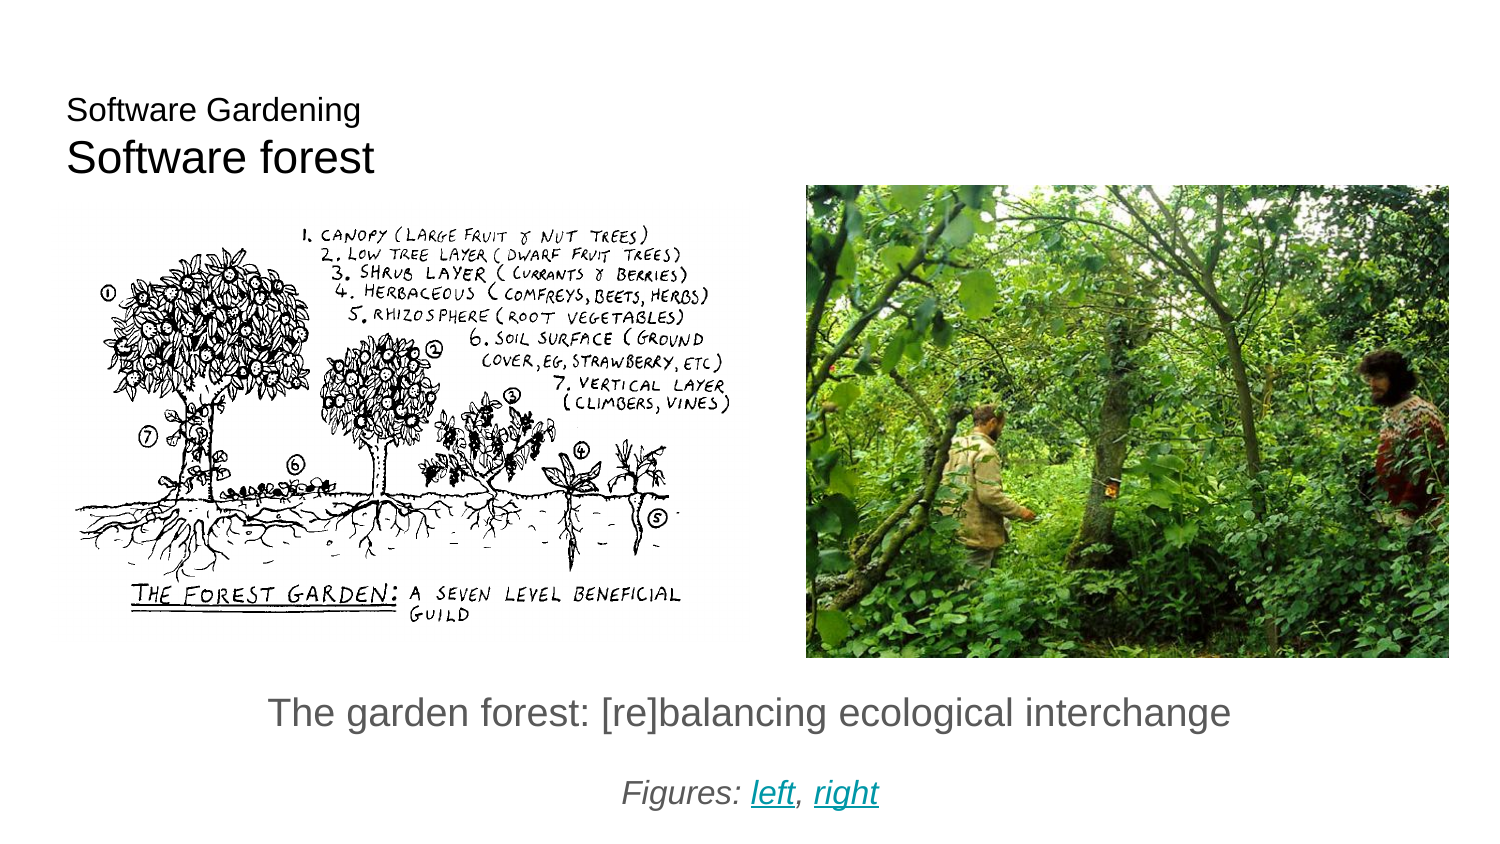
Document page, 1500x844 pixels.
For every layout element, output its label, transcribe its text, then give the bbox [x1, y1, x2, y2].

text_box Software Gardening Software forest [51, 72, 1449, 199]
list Figures: left, right [97, 758, 1403, 823]
list The garden forest: [re]balancing ecological interchange [162, 675, 1338, 740]
picture [51, 202, 750, 642]
picture [806, 185, 1449, 658]
